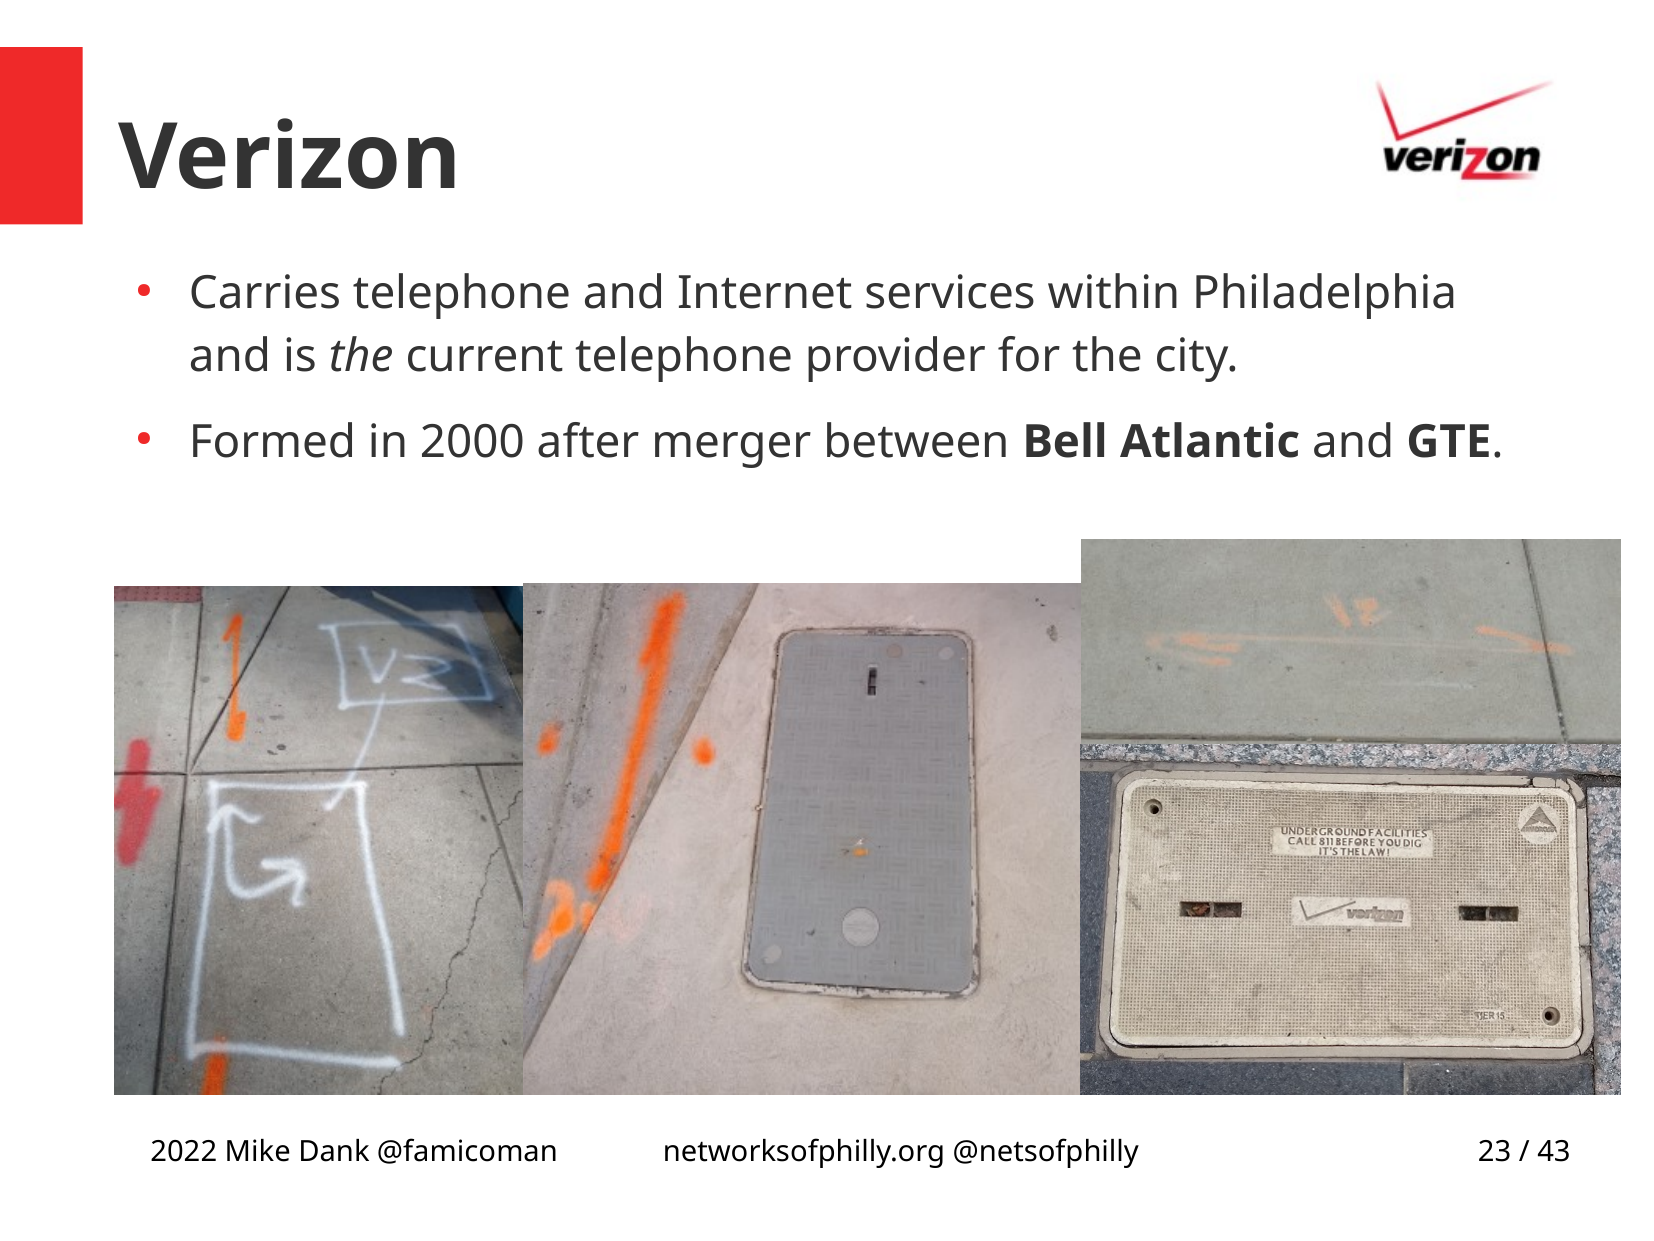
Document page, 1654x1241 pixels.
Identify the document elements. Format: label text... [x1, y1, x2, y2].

title Verizon [118, 49, 1571, 257]
picture [114, 539, 1621, 1096]
list Carries telephone and Internet services within Philadelphia and is the current telephone provider for the city. Formed in 2000 after merger between Bell Atlantic and GTE. [118, 259, 1536, 586]
picture [1357, 49, 1571, 211]
